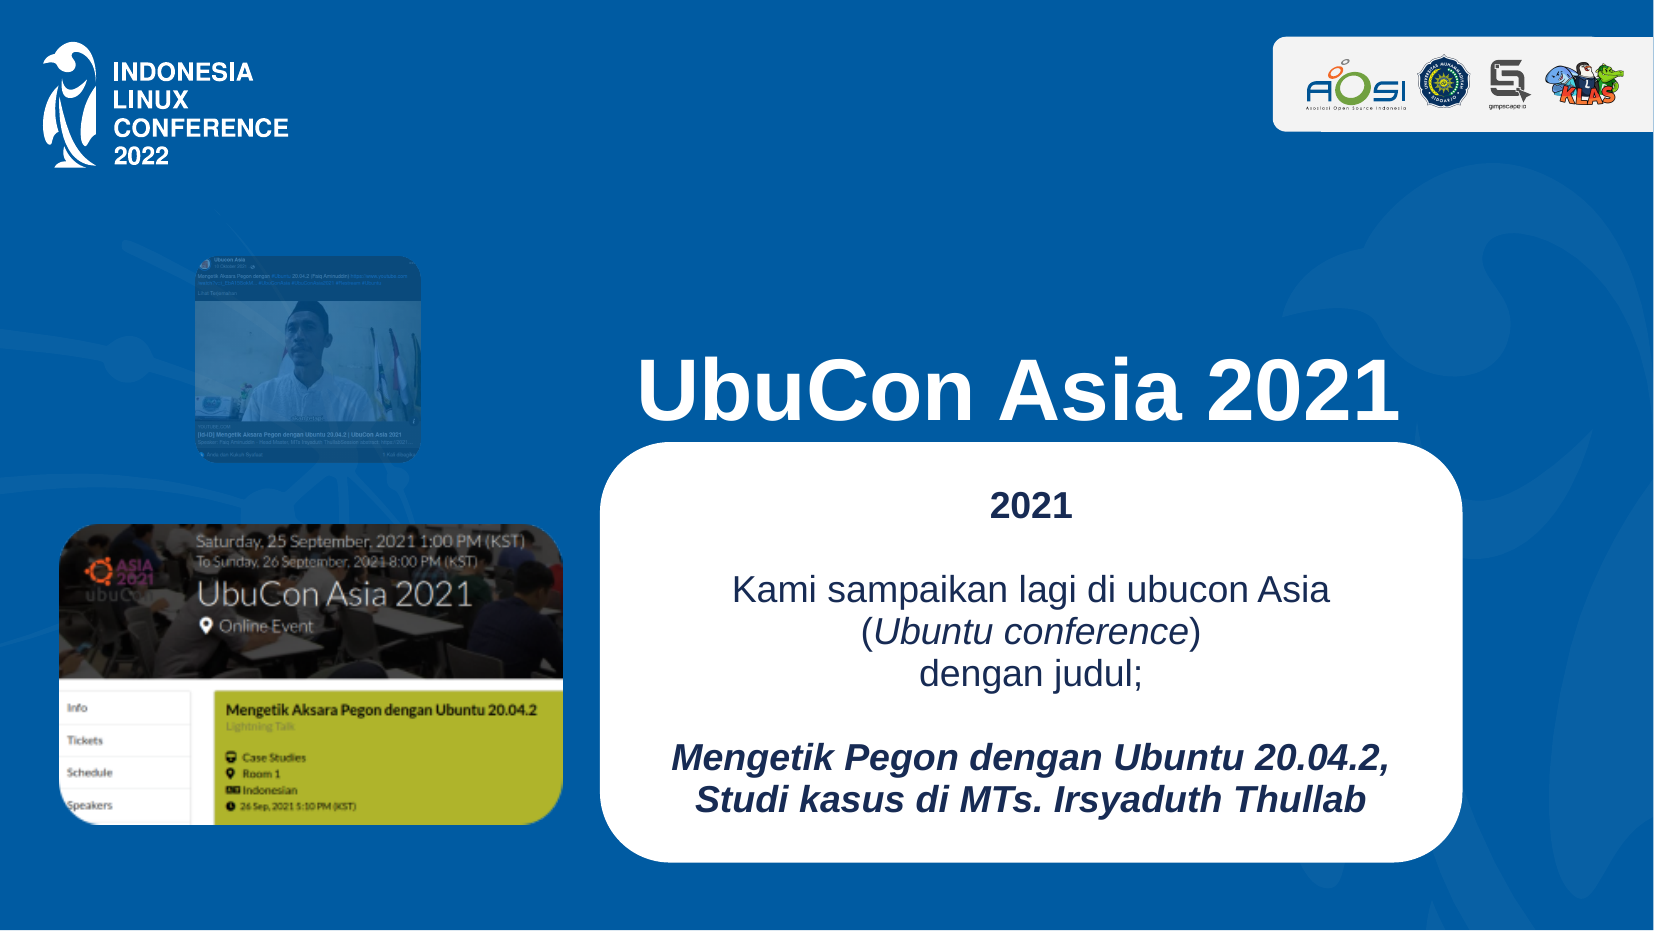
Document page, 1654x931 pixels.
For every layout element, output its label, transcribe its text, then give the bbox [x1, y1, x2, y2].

picture [1417, 54, 1471, 108]
picture [1545, 62, 1624, 105]
picture [59, 524, 563, 826]
picture [195, 256, 421, 463]
text_box 2021 Kami sampaikan lagi di ubucon Asia (Ubuntu conference) dengan judul; Mengetik Pegon dengan Ubuntu 20.04.2, Studi kasus di MTs. Irsyaduth Thullab [599, 450, 1463, 863]
title UbuCon Asia 2021 [636, 341, 1613, 464]
